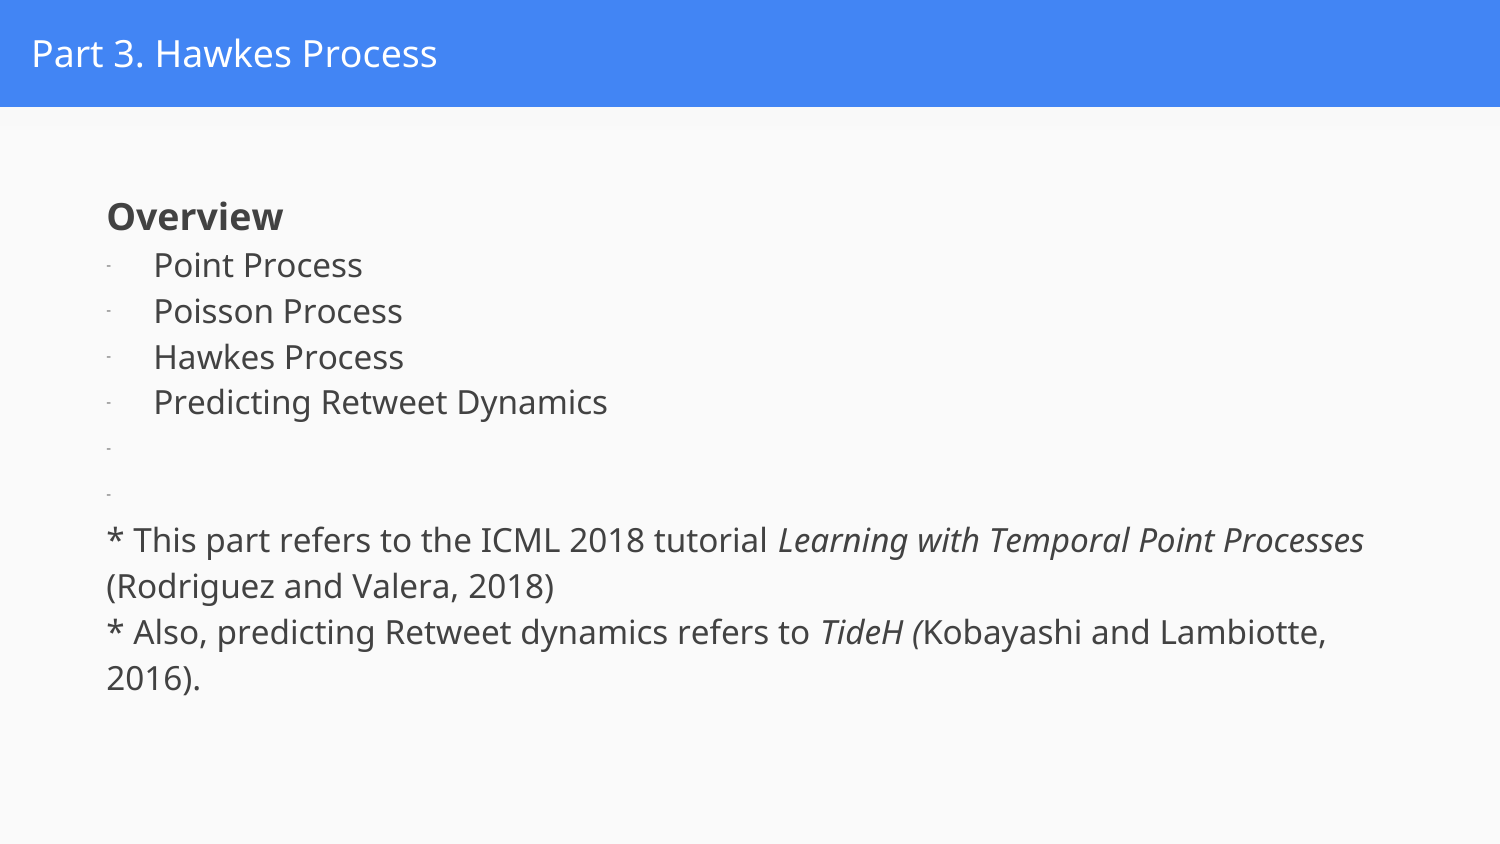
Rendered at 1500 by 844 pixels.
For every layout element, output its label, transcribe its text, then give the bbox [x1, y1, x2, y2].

title Part 3. Hawkes Process [16, 2, 1465, 102]
list Overview Point Process Poisson Process Hawkes Process Predicting Retweet Dynamics * This part refers to the ICML 2018 tutorial Learning with Temporal Point Processes (Rodriguez and Valera, 2018) * Also, predicting Retweet dynamics refers to TideH (Kobayashi and Lambiotte, 2016). [91, 171, 1408, 735]
